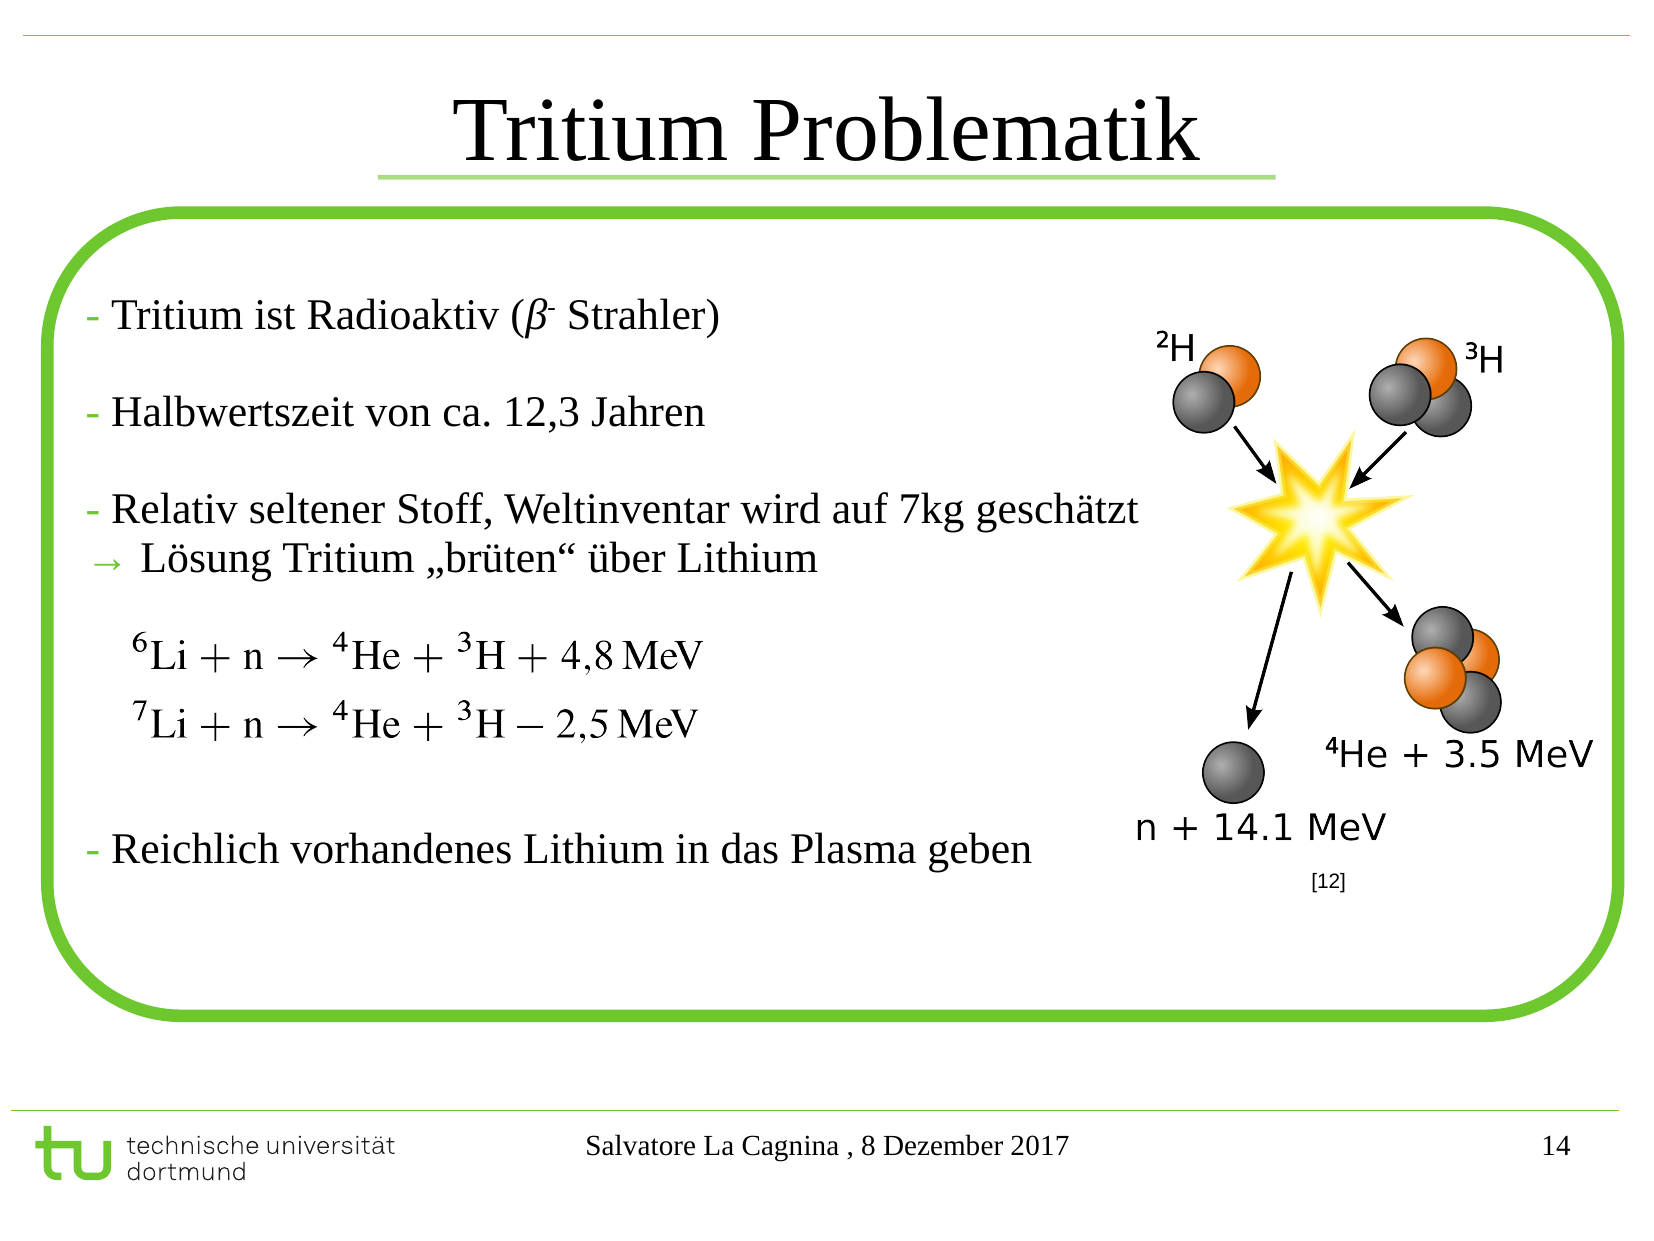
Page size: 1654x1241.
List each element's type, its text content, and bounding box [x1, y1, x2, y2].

text_box - Tritium ist Radioaktiv (β- Strahler) - Halbwertszeit von ca. 12,3 Jahren - Relativ seltener Stoff, Weltinventar wird auf 7kg geschätzt → Lösung Tritium „brüten“ über Lithium - Reichlich vorhandenes Lithium in das Plasma geben [70, 283, 1158, 1220]
text_box [47, 212, 1619, 1016]
title Tritium Problematik [82, 25, 1571, 233]
text_box [12] [1228, 862, 1430, 957]
chart [35, 1125, 461, 1241]
picture [105, 608, 733, 762]
picture [1136, 330, 1595, 841]
